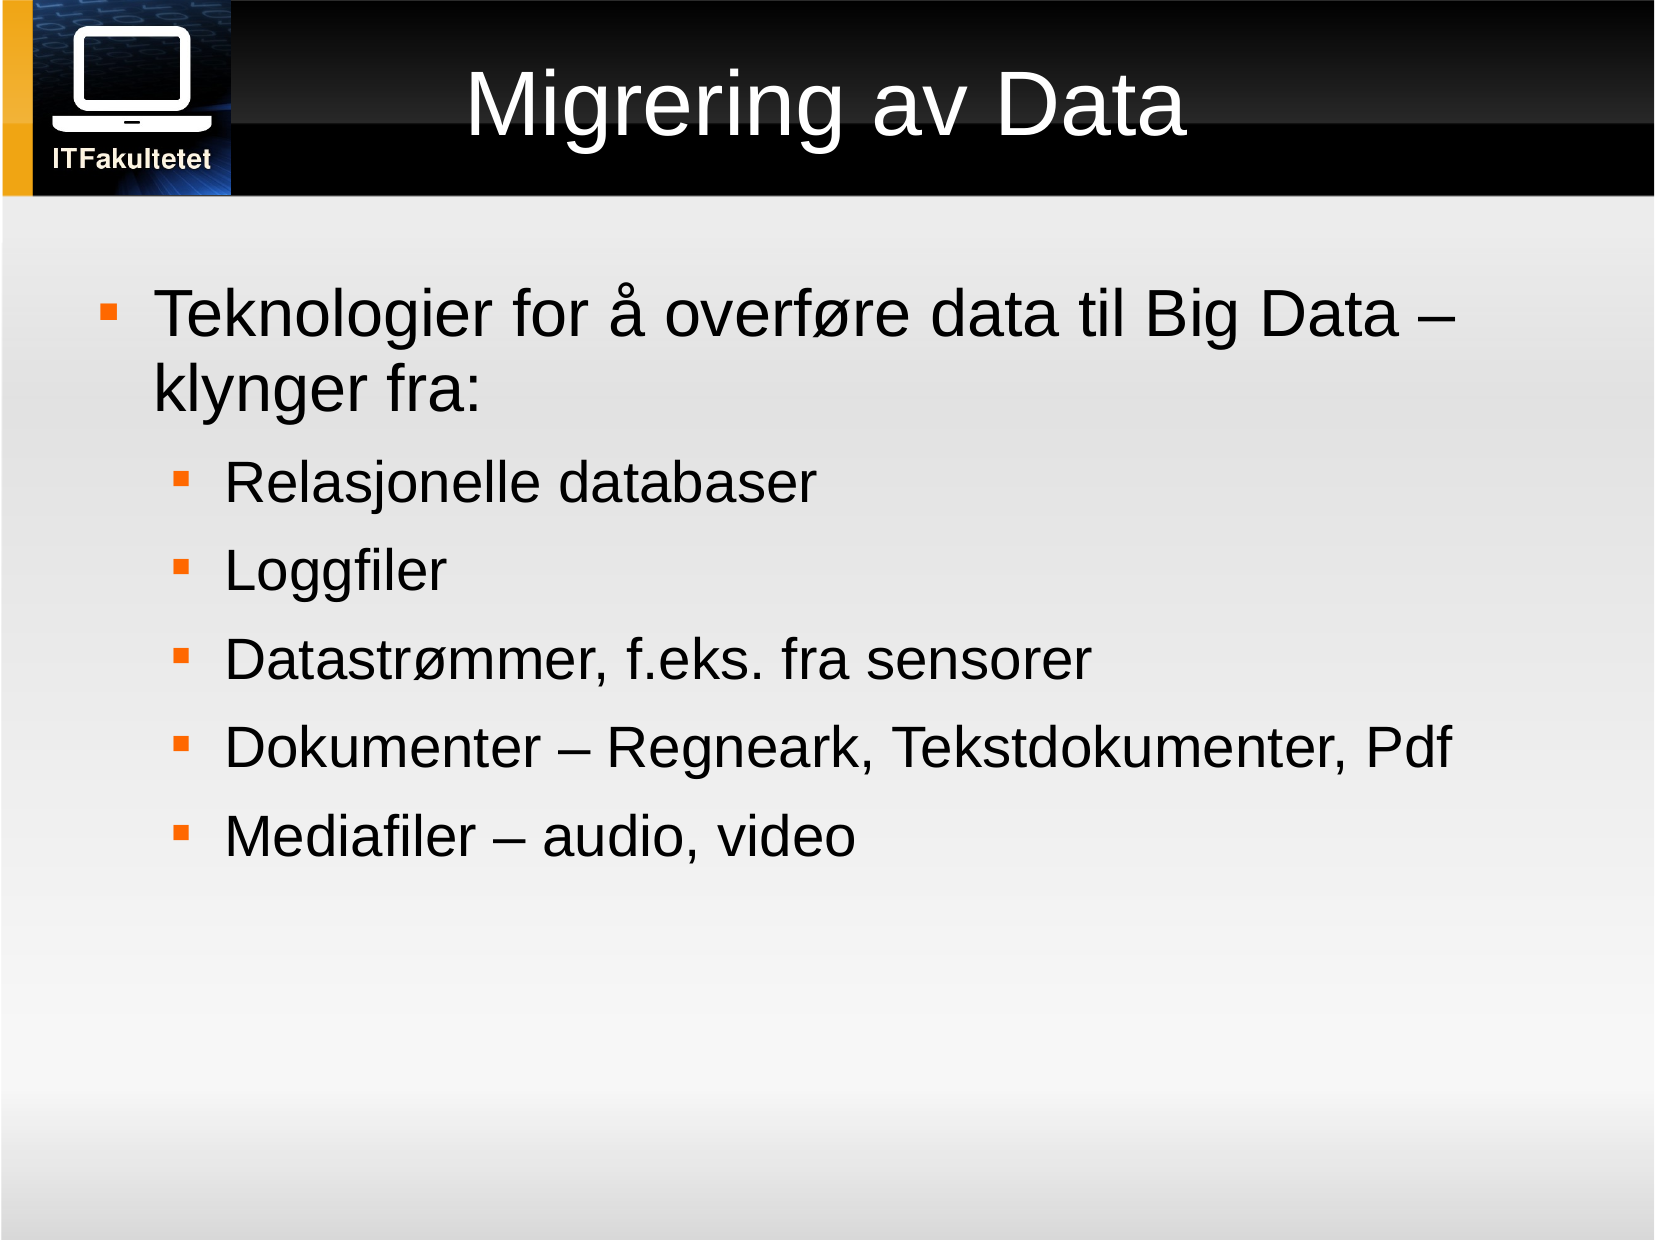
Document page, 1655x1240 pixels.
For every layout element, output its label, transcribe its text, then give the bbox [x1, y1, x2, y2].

list Teknologier for å overføre data til Big Data – klynger fra: Relasjonelle databaser Loggfiler Datastrømmer, f.eks. fra sensorer Dokumenter – Regneark, Tekstdokumenter, Pdf Mediafiler – audio, video [82, 276, 1572, 961]
picture [3, 0, 1655, 1238]
title Migrering av Data [318, 47, 1335, 160]
